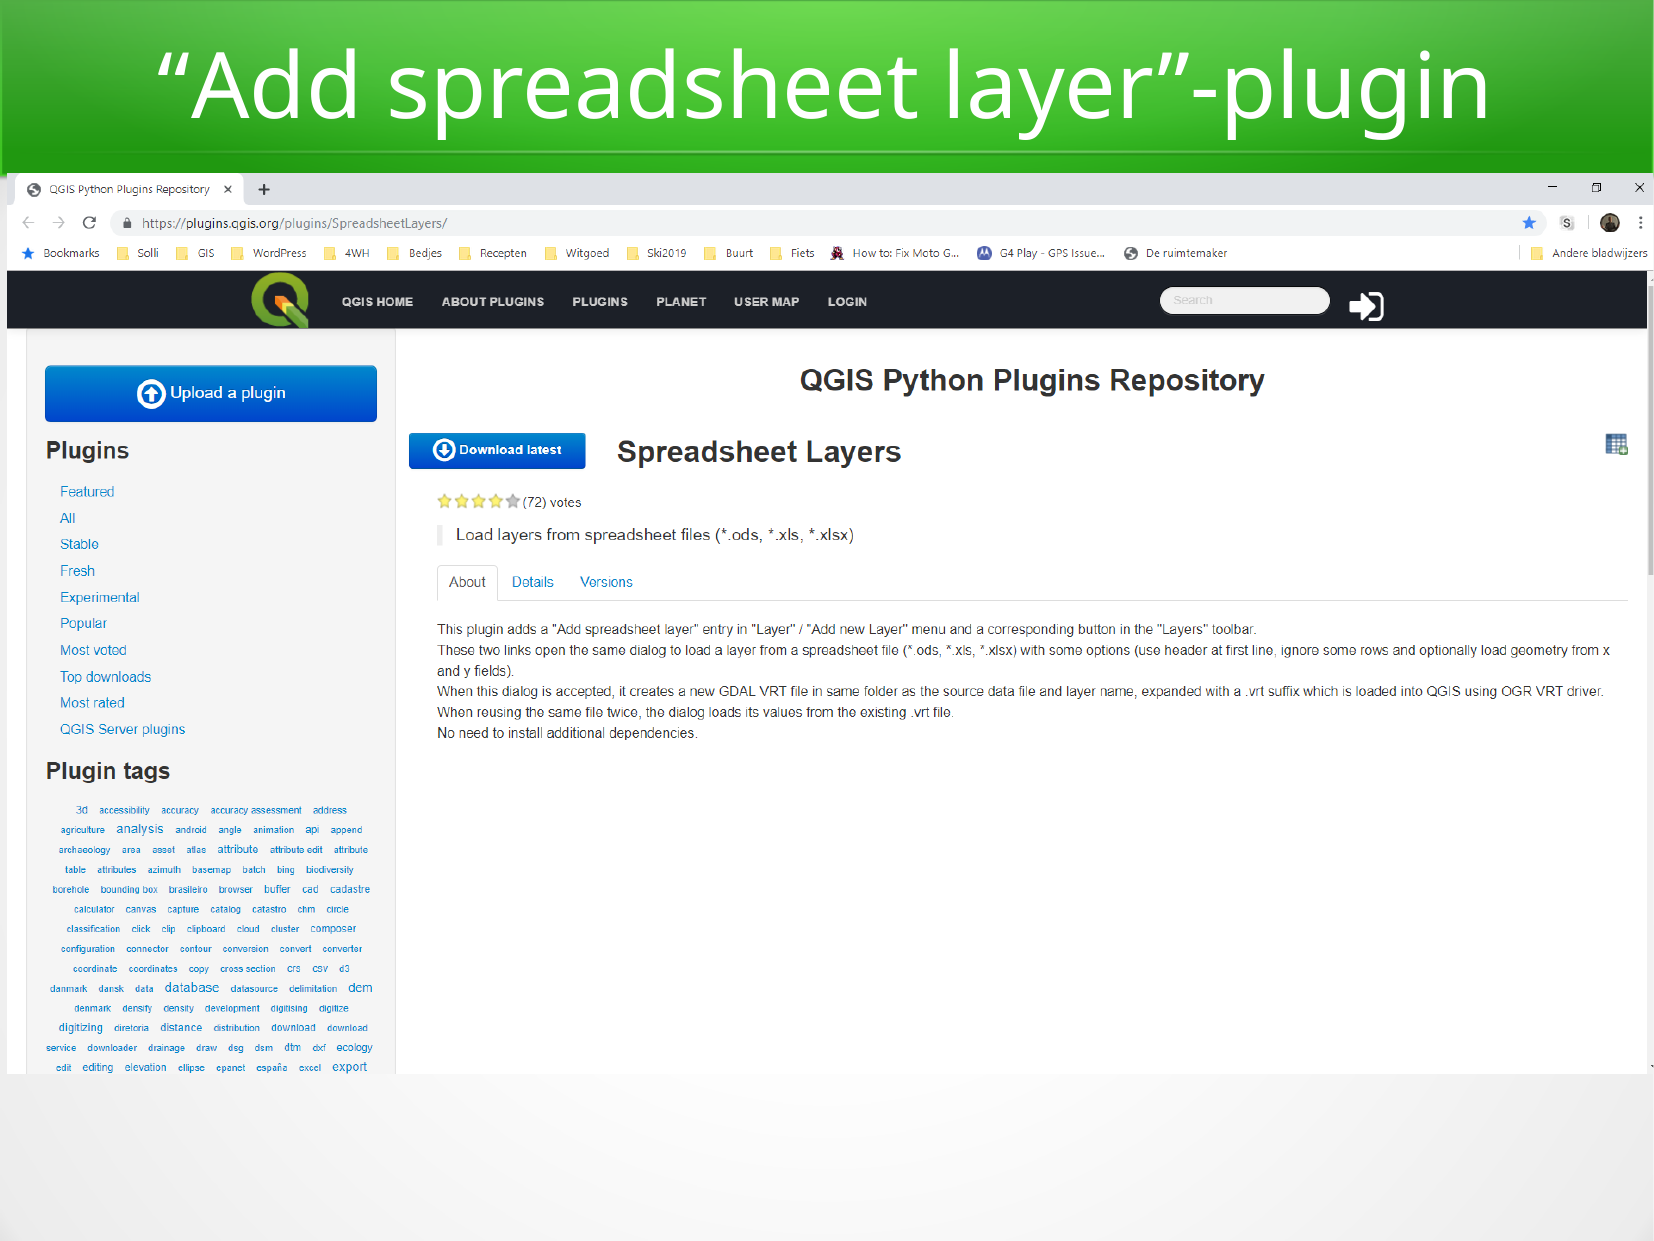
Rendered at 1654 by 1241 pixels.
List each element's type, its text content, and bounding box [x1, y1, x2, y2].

title “Add spreadsheet layer”-plugin [82, 11, 1571, 154]
picture [0, 0, 1654, 1241]
